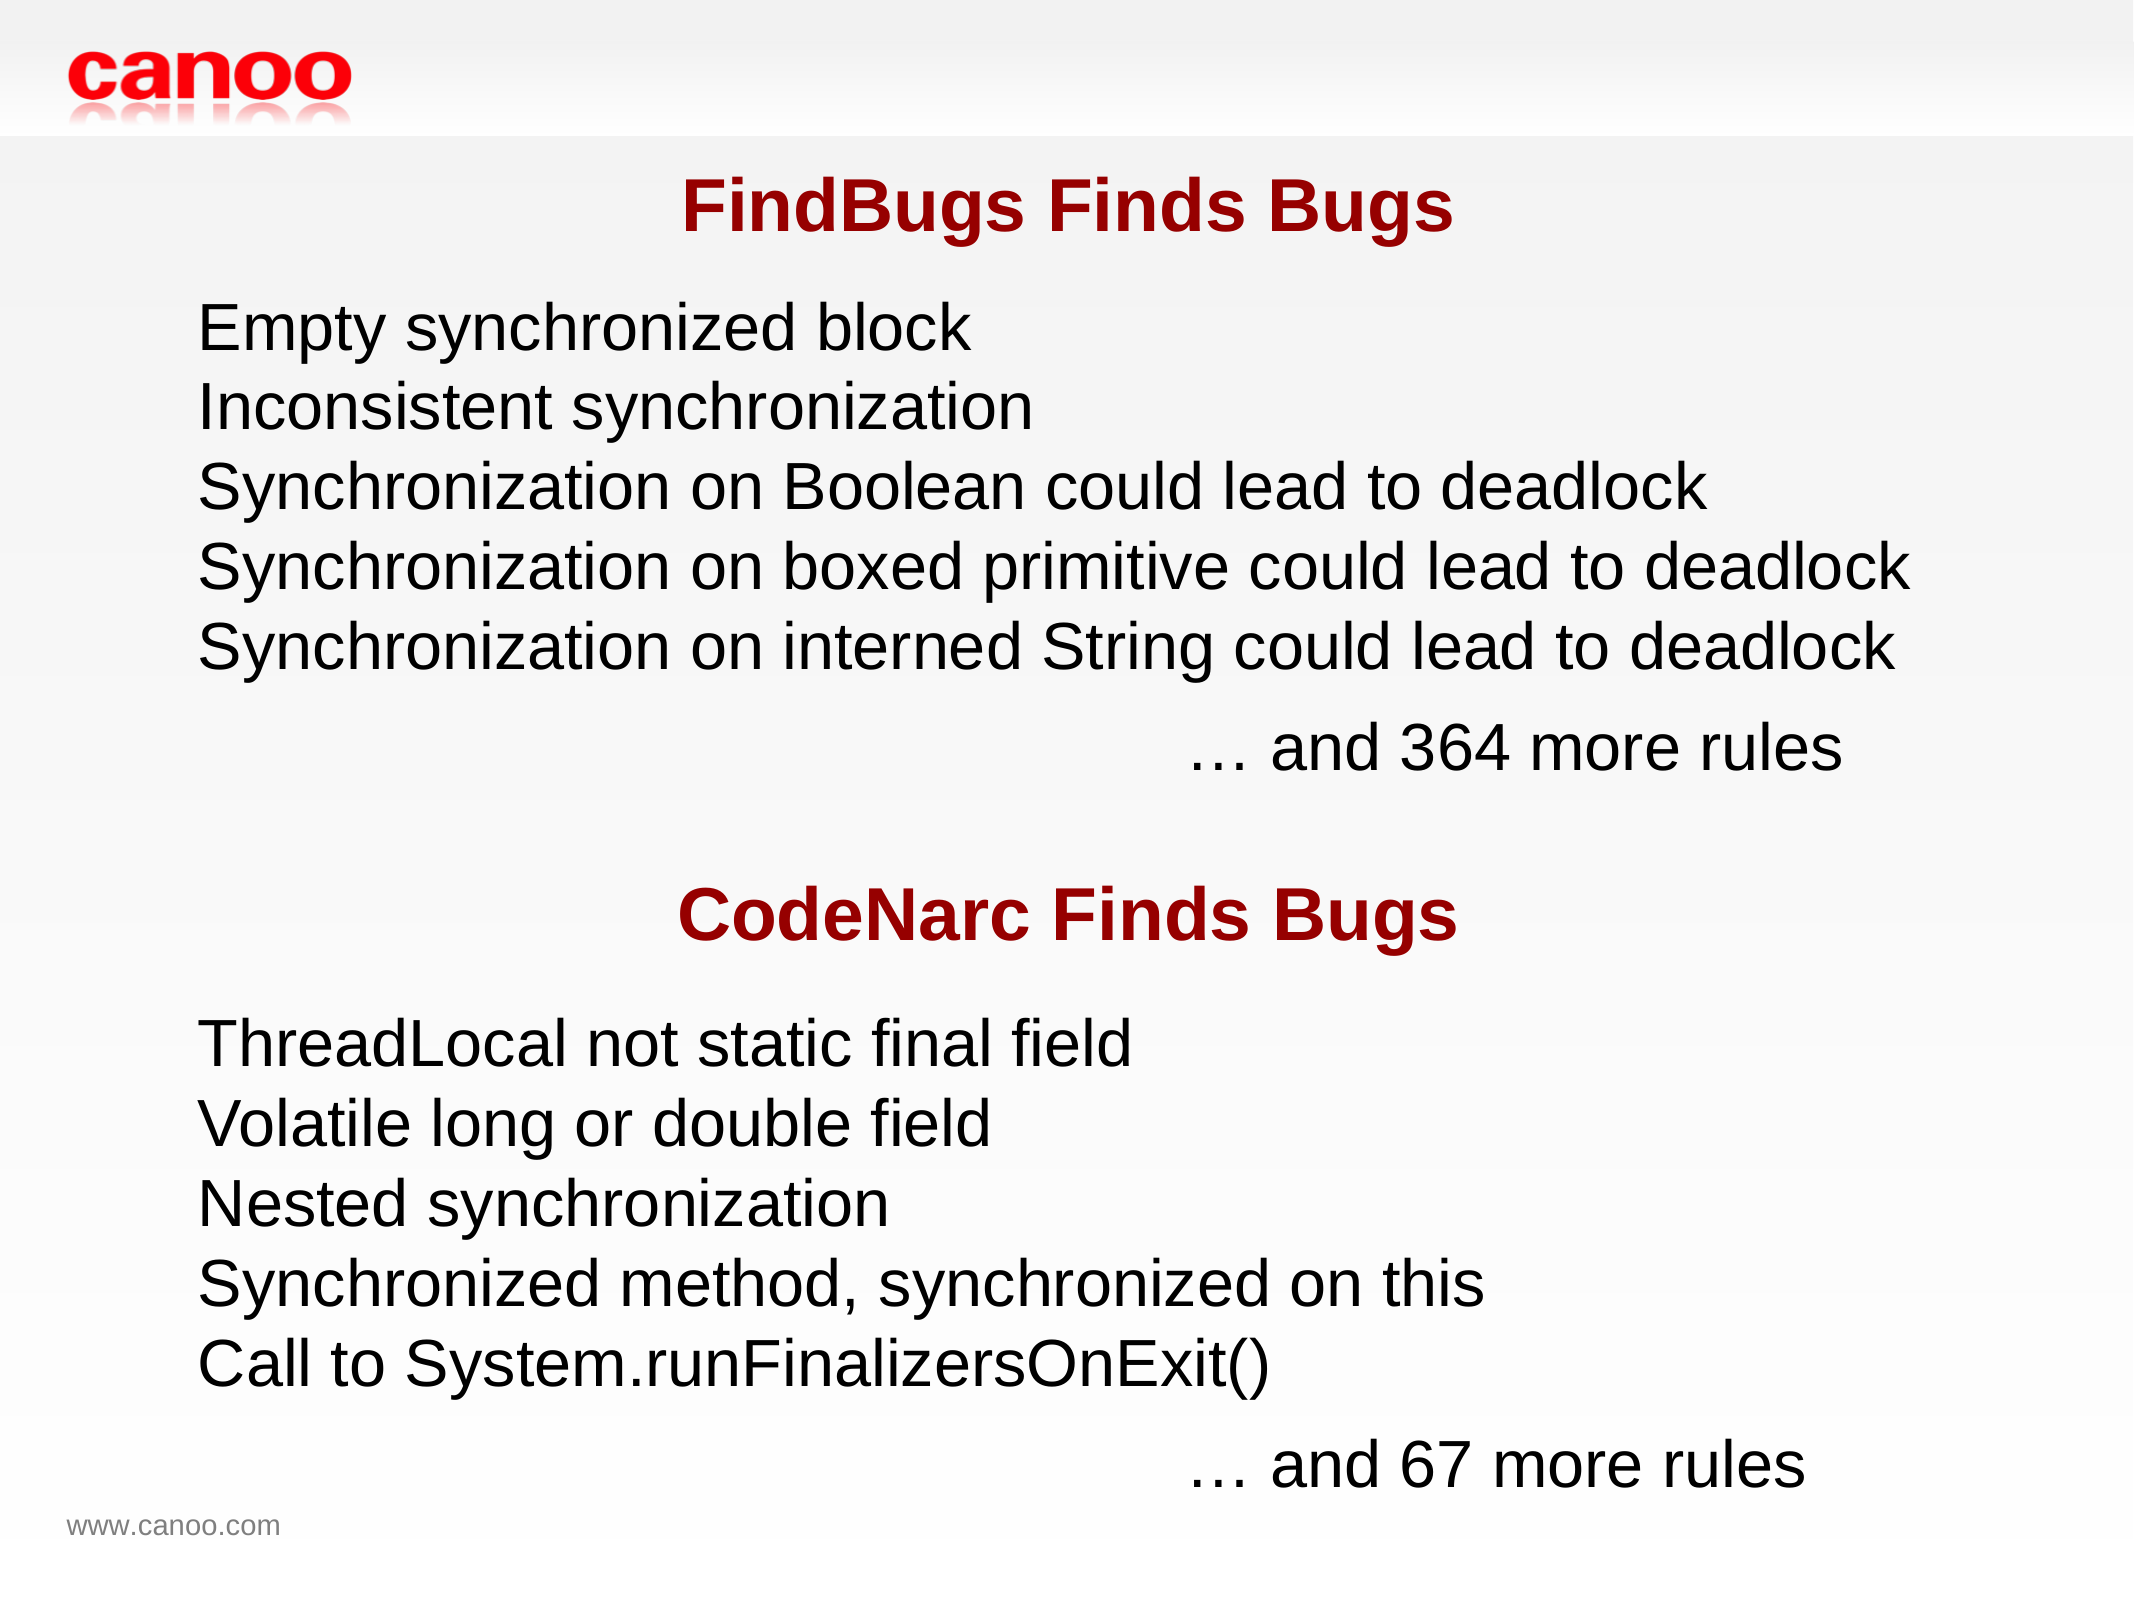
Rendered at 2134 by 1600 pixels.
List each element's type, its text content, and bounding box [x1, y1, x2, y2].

title CodeNarc Finds Bugs [62, 856, 2076, 965]
subtitle Empty synchronized block Inconsistent synchronization Synchronization on Boolean could lead to deadlock Synchronization on boxed primitive could lead to deadlock Synchronization on interned String could lead to deadlock … and 364 more rules [197, 283, 1936, 856]
text_box ThreadLocal not static final field Volatile long or double field Nested synchronization Synchronized method, synchronized on this Call to System.runFinalizersOnExit() … and 67 more rules [197, 999, 1936, 1582]
title FindBugs Finds Bugs [62, 147, 2075, 257]
picture [65, 48, 353, 147]
